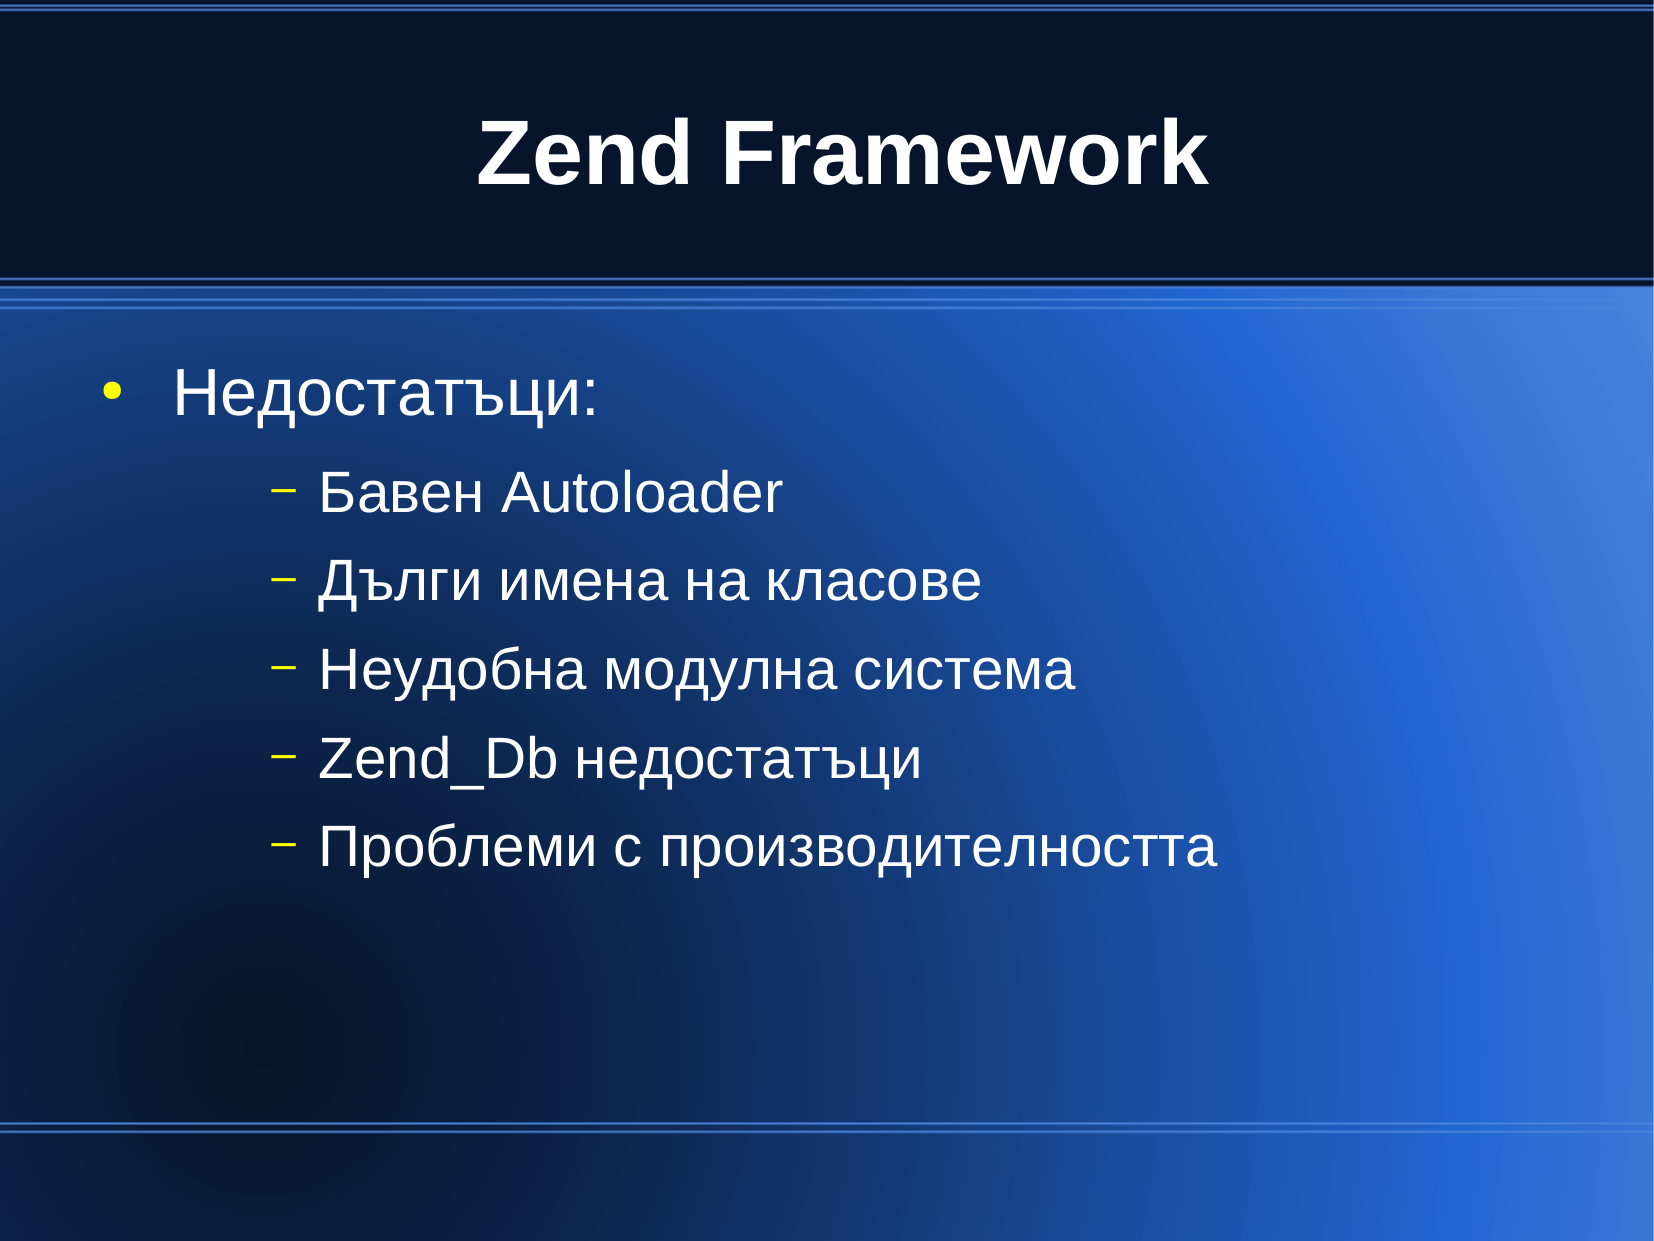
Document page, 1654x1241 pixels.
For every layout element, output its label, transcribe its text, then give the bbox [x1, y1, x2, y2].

picture [0, 0, 1654, 1241]
title Zend Framework [82, 49, 1571, 257]
list Недостатъци: Бавен Autoloader Дълги имена на класове Неудобна модулна система Zend_Db недостатъци Проблеми с производителността [82, 355, 1571, 1075]
